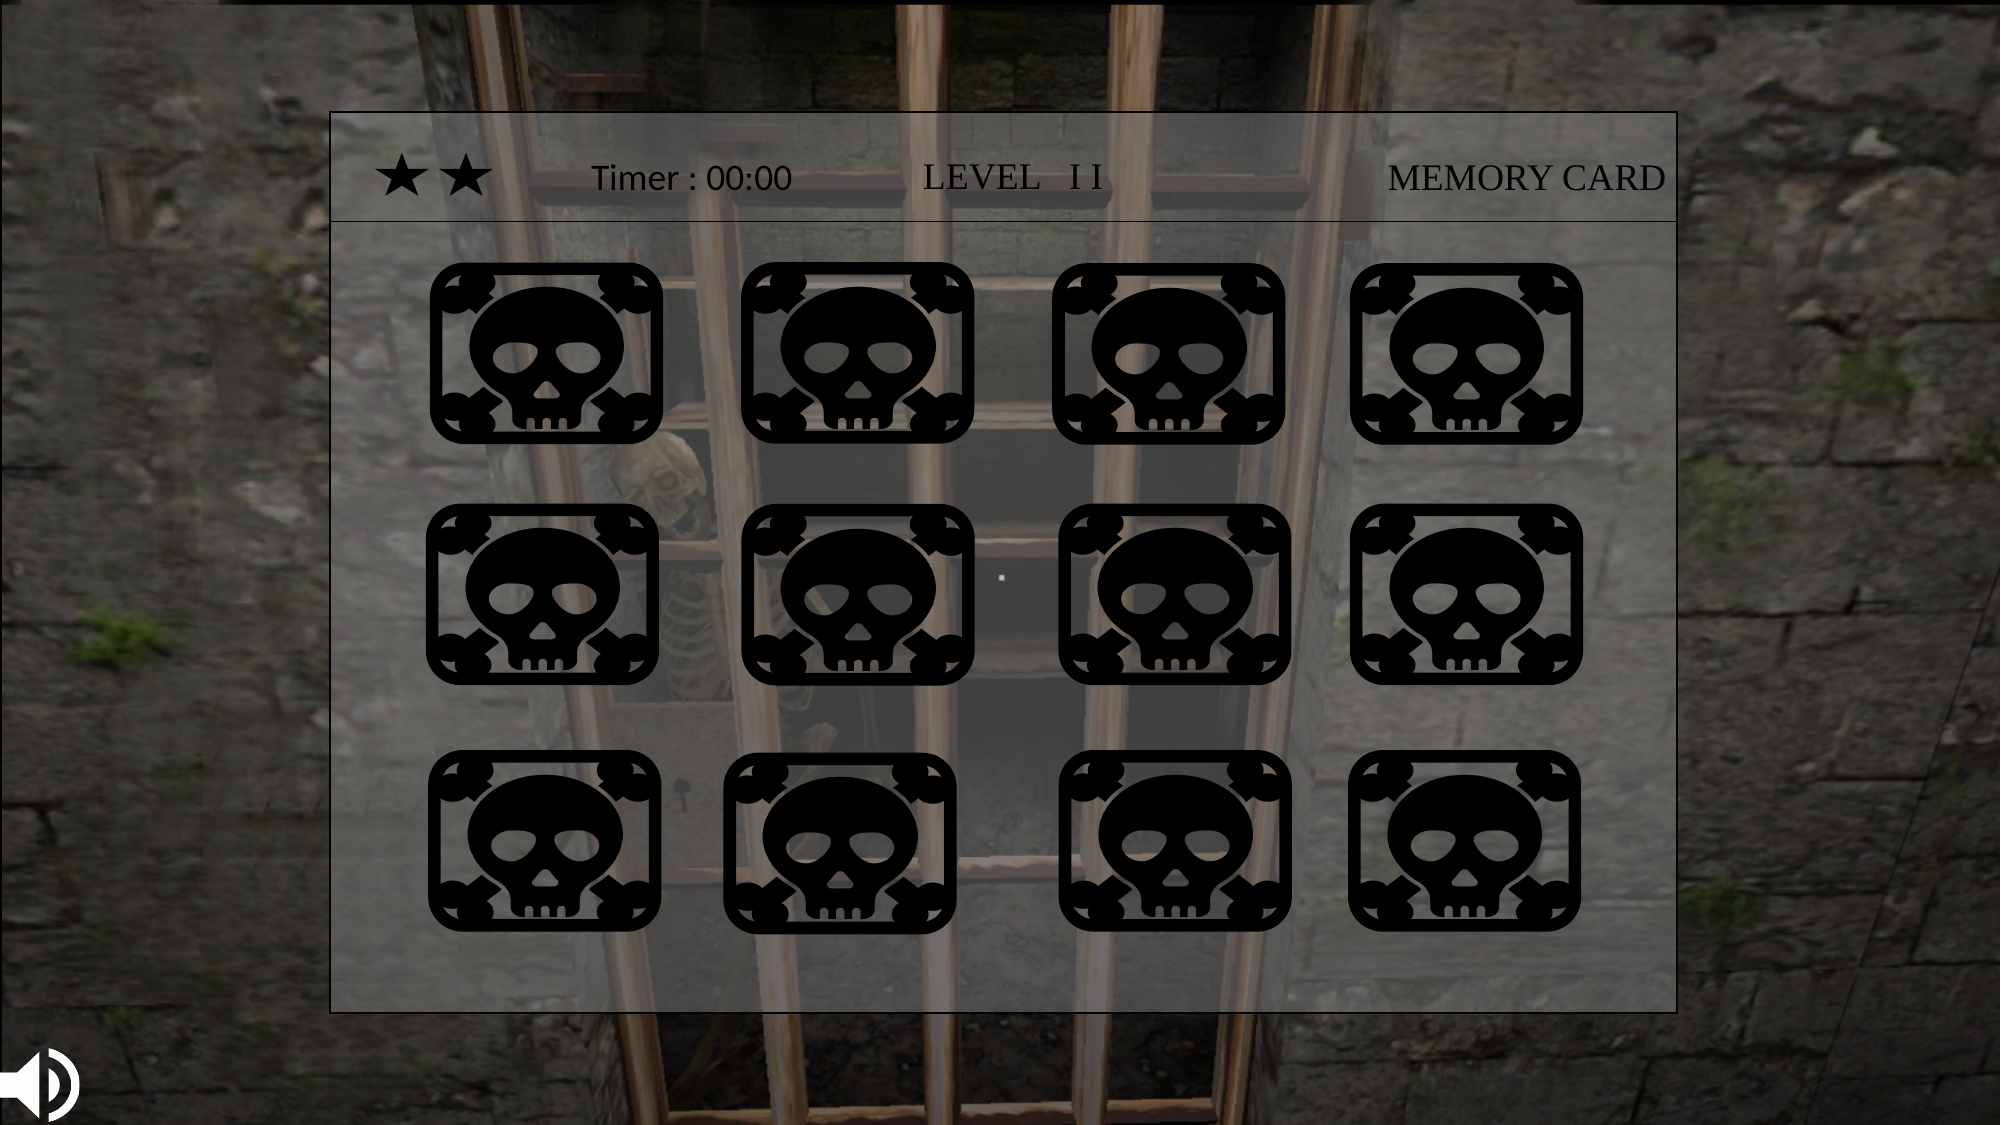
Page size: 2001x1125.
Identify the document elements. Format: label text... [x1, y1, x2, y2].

picture [0, 0, 2000, 1125]
text_box [330, 222, 1677, 1013]
text_box Timer : 00:00 [576, 145, 827, 207]
text_box MEMORY CARD [1372, 145, 1778, 206]
text_box LEVEL I I [907, 144, 1210, 205]
text_box [330, 112, 1677, 221]
text_box [0, 1047, 80, 1123]
